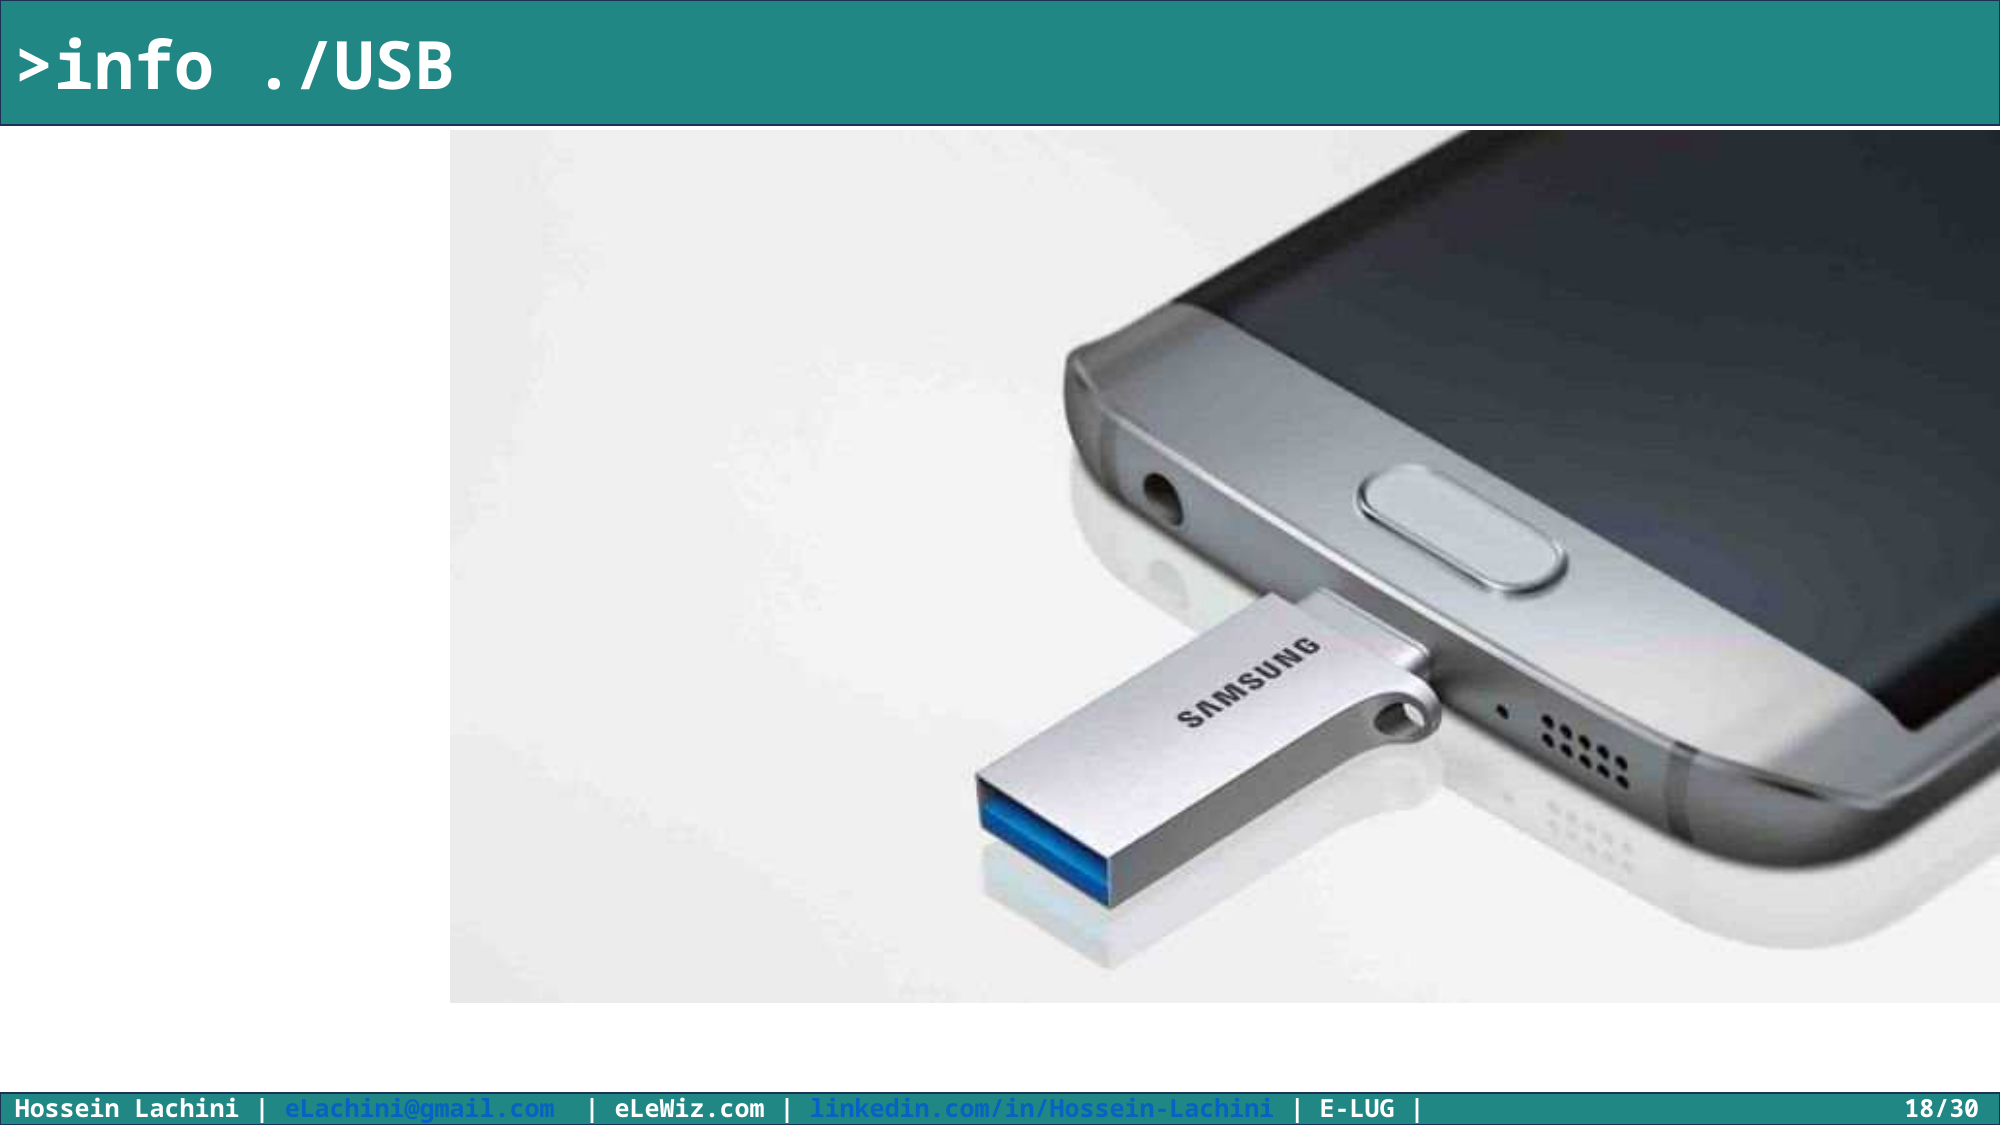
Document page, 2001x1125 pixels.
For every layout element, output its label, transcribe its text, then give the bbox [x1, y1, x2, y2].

text_box >info ./USB [0, 0, 2000, 125]
picture [450, 130, 2000, 1003]
text_box Hossein Lachini | eLachini@gmail.com | eLeWiz.com | linkedin.com/in/Hossein-Lachini | E-LUG | 18/30 [0, 1093, 2000, 1125]
